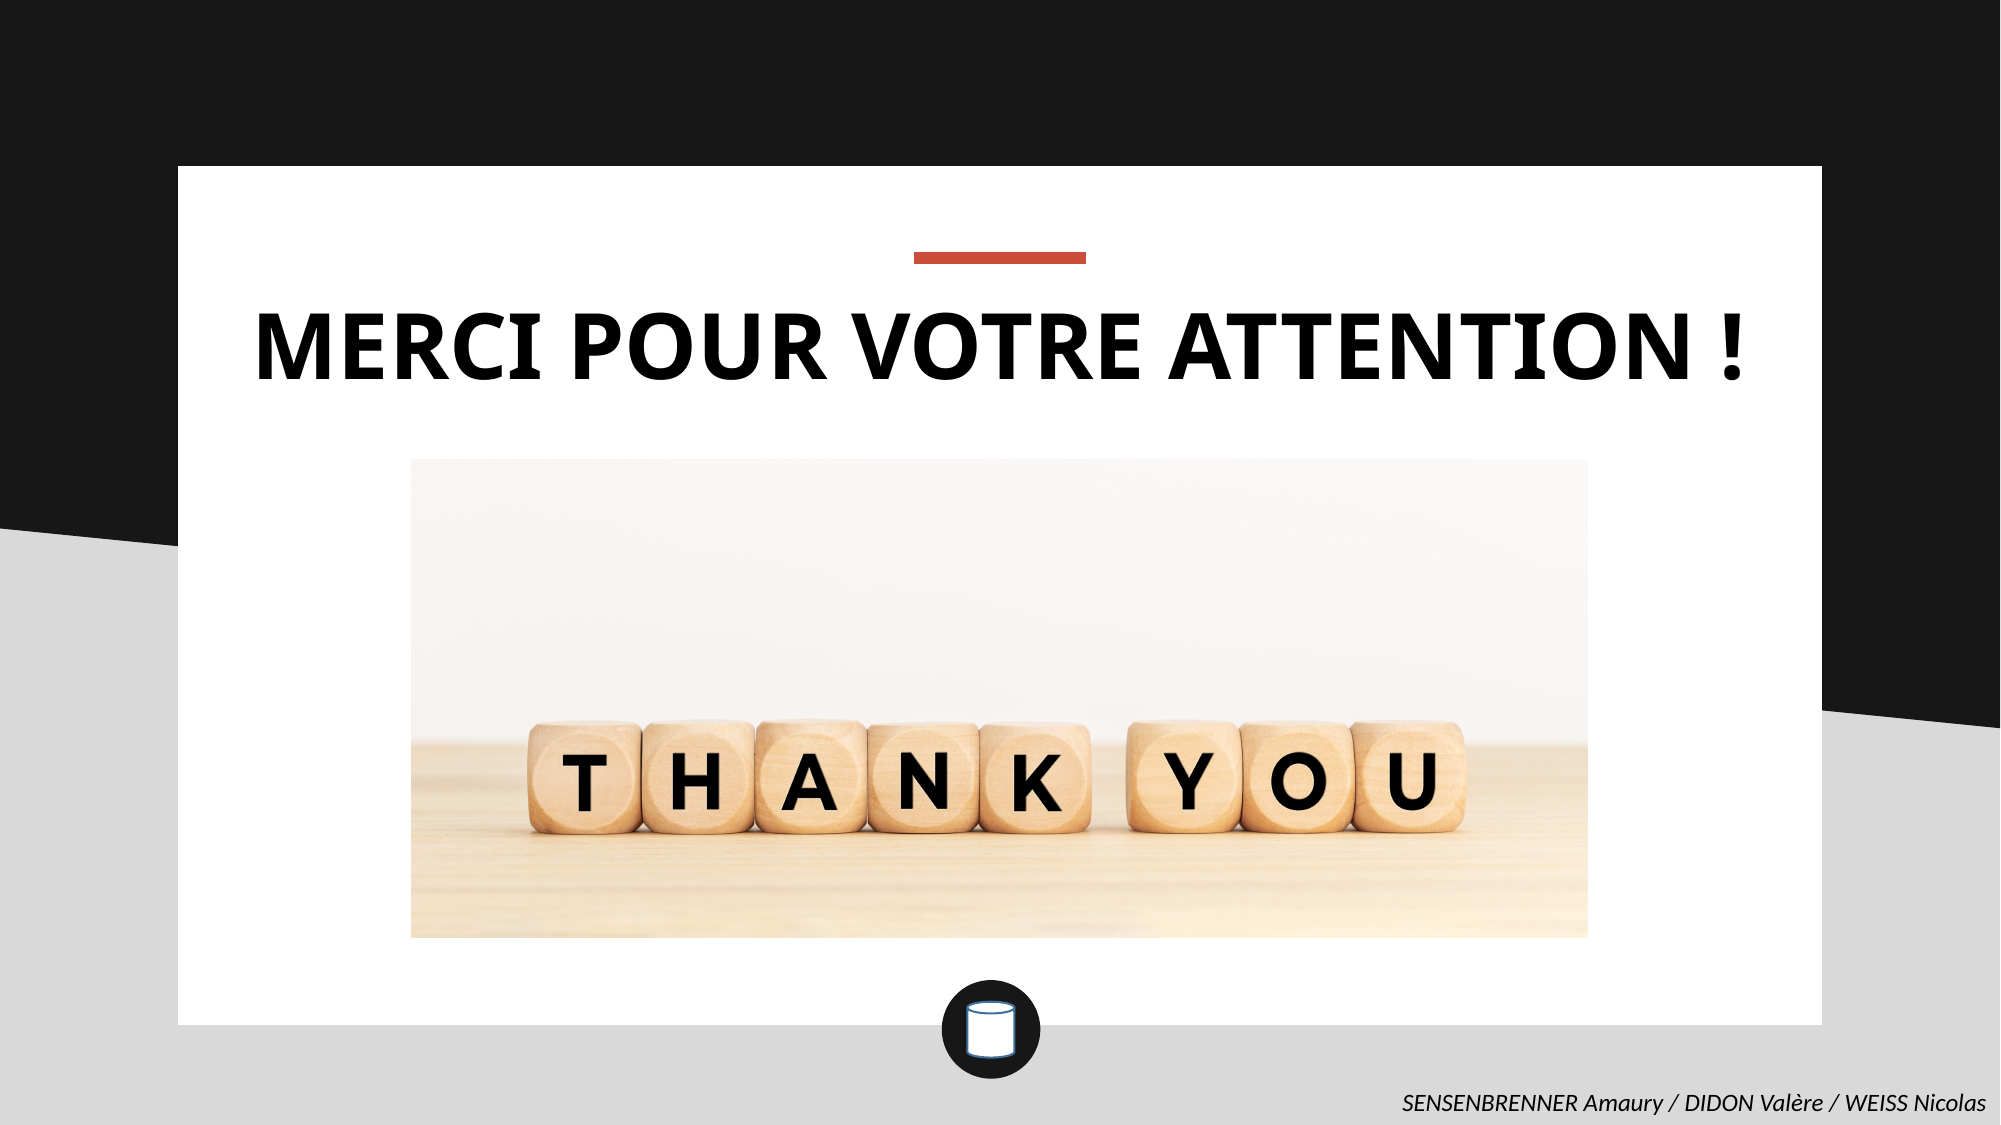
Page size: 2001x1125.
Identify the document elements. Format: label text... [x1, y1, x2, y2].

text_box MERCI POUR VOTRE ATTENTION ! [178, 280, 1820, 447]
picture [411, 459, 1588, 938]
text_box [941, 980, 1041, 1079]
text_box SENSENBRENNER Amaury / DIDON Valère / WEISS Nicolas [1387, 1079, 2000, 1125]
